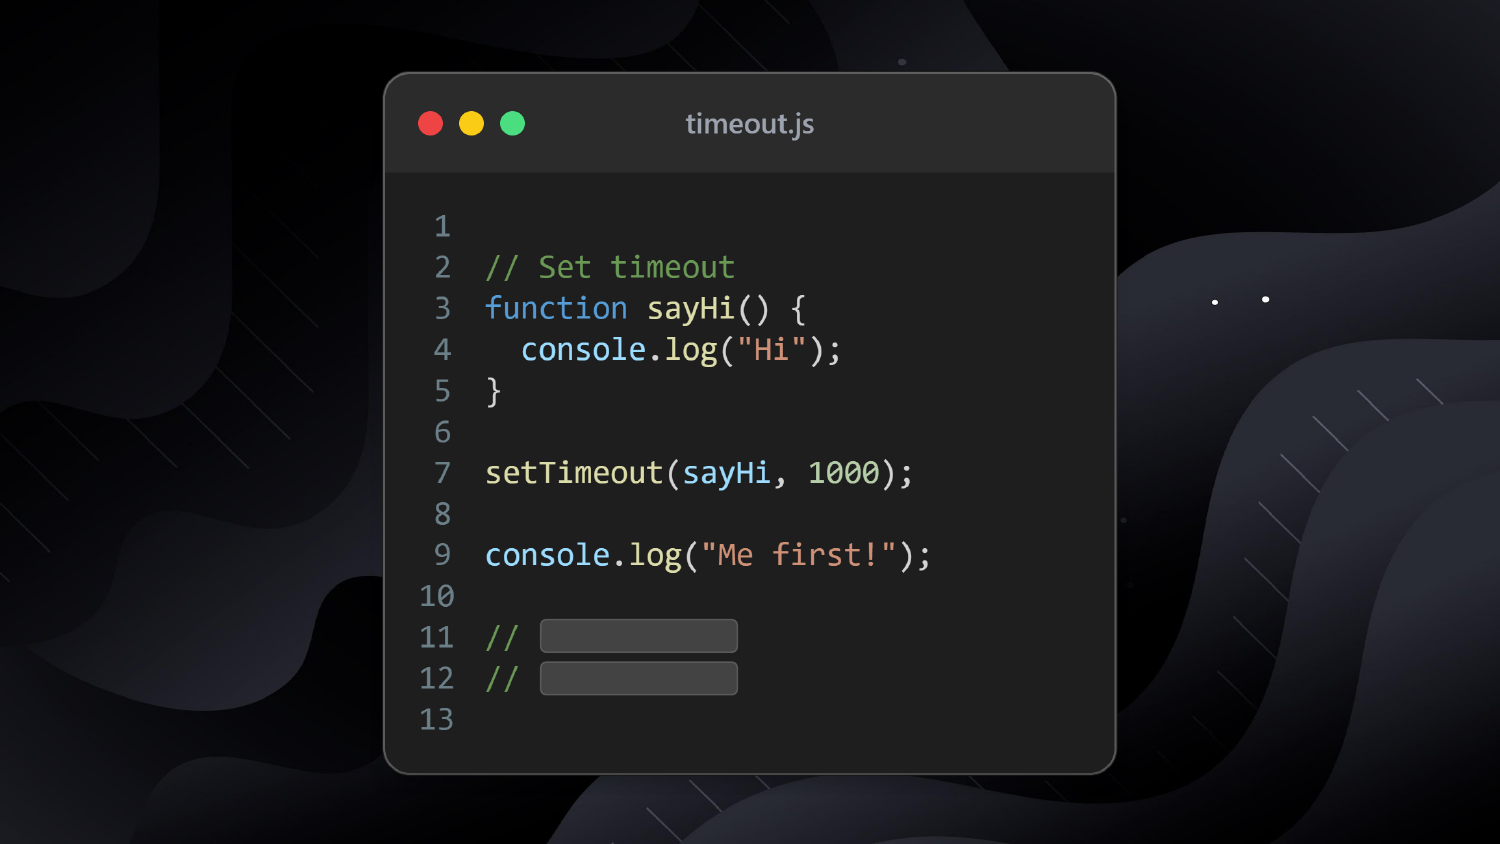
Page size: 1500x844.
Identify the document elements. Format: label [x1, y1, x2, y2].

picture [0, 0, 1500, 844]
text_box [540, 619, 738, 653]
text_box [540, 662, 738, 695]
